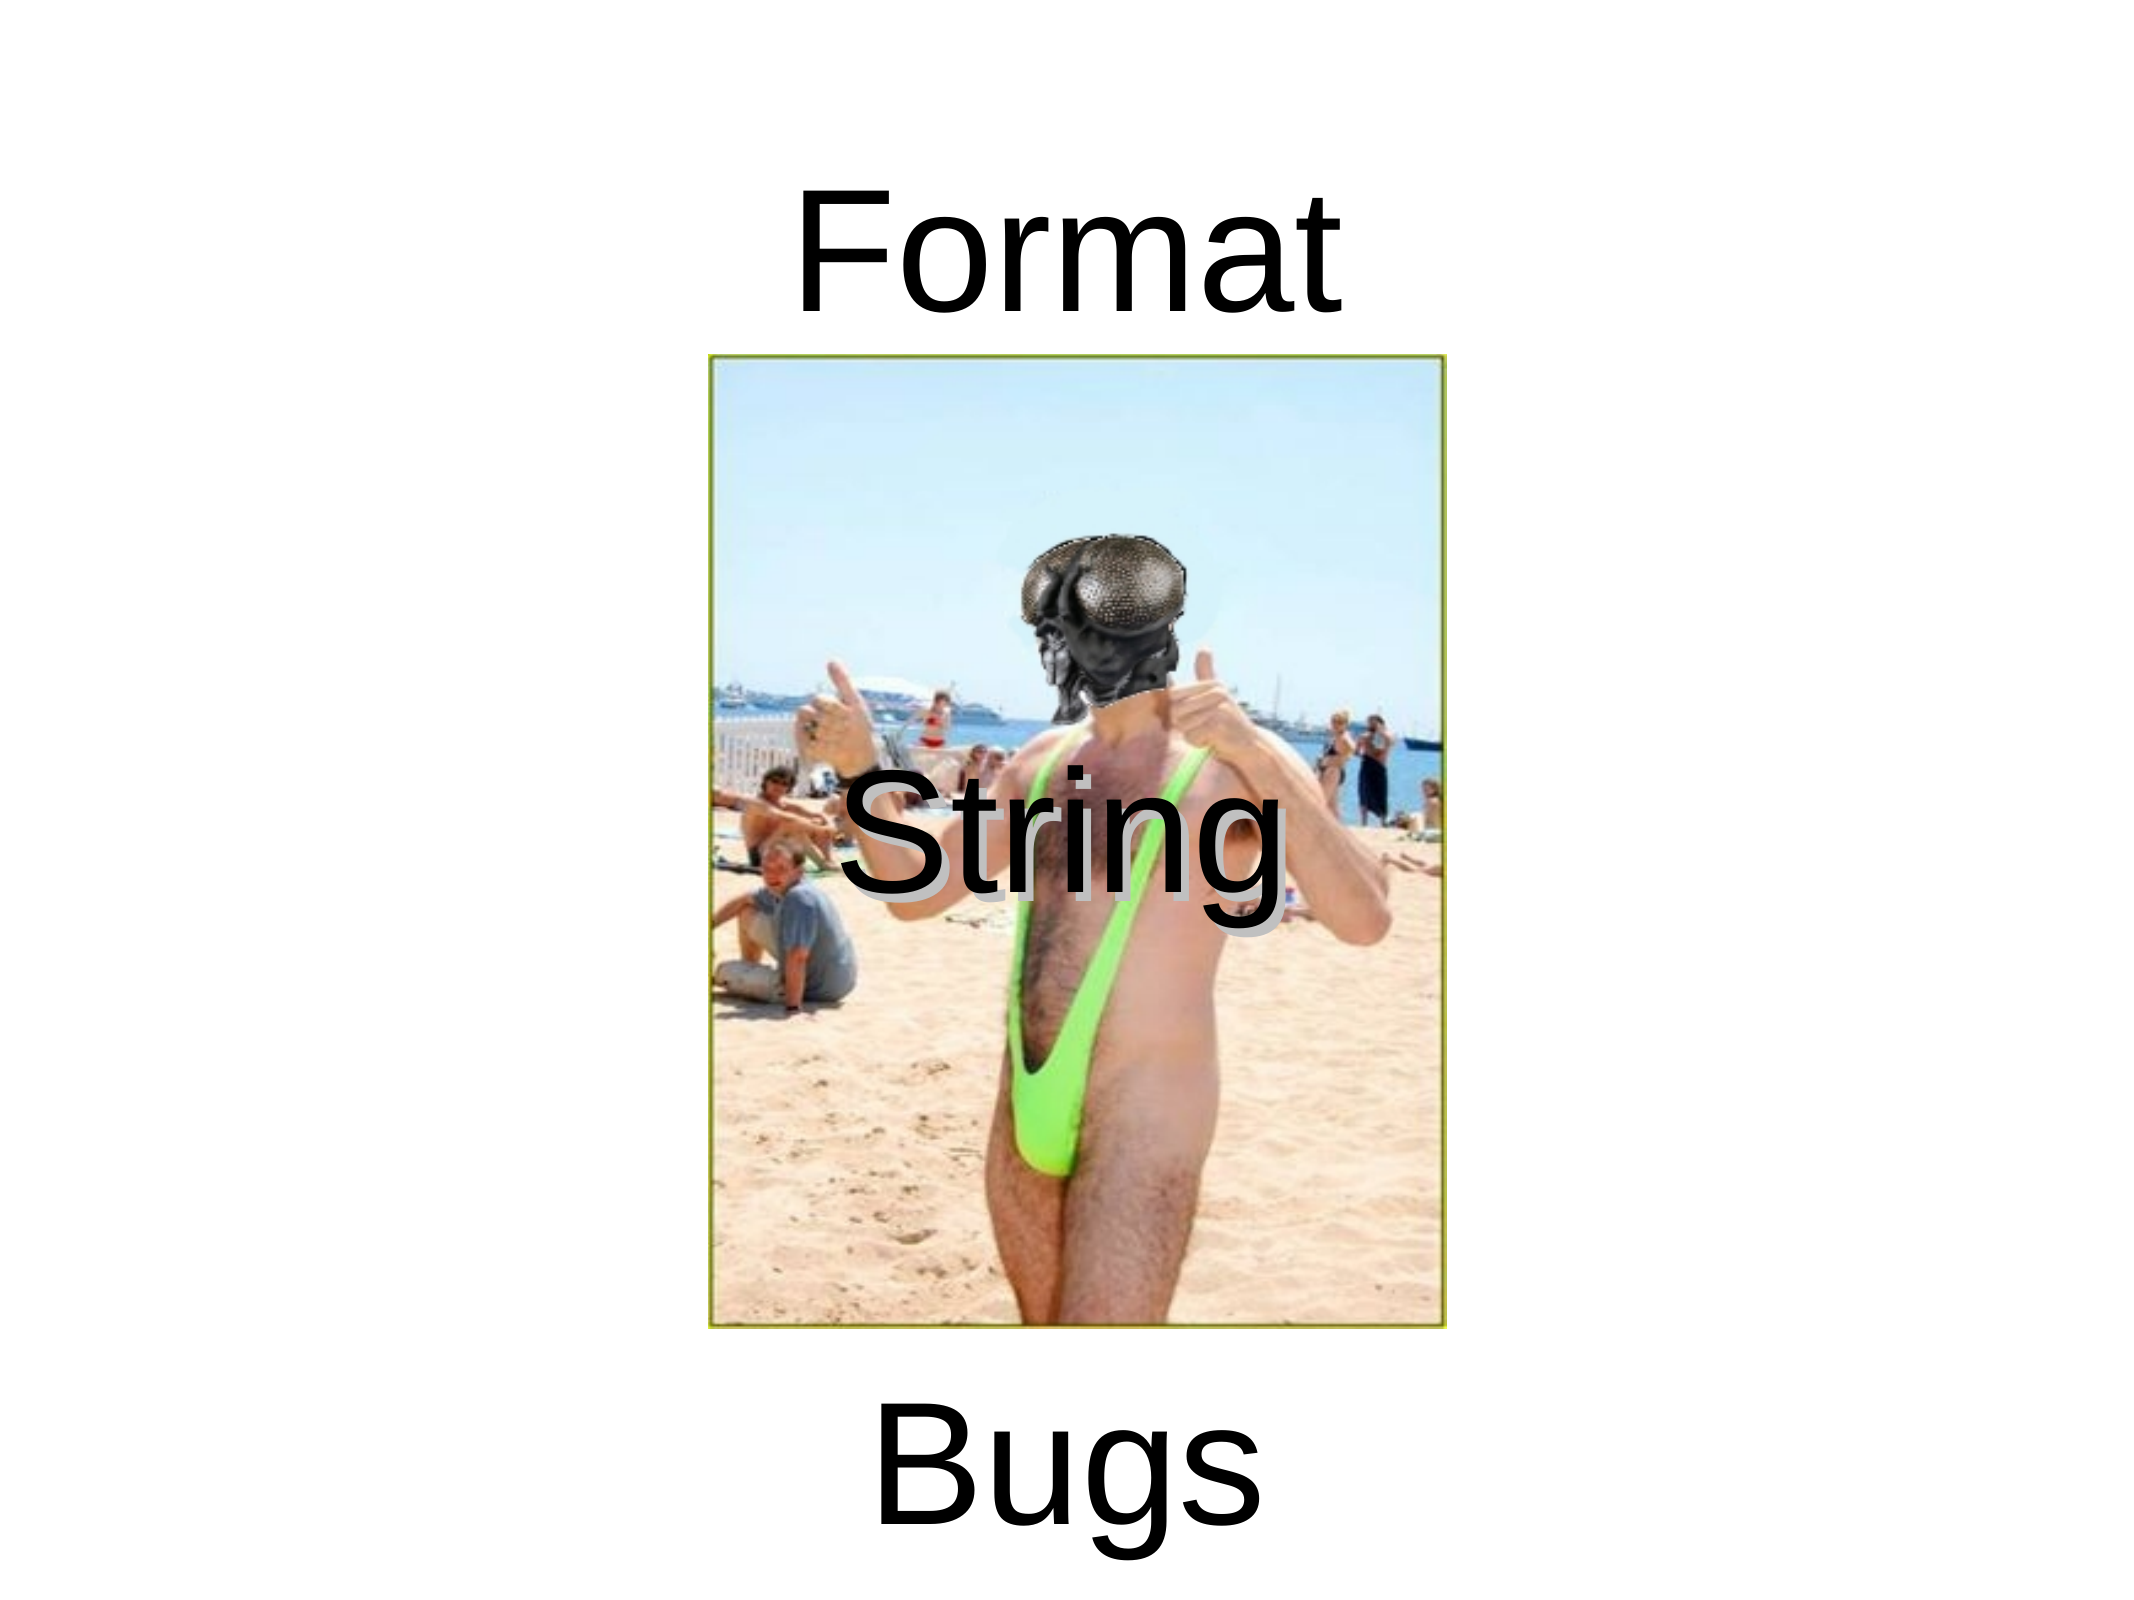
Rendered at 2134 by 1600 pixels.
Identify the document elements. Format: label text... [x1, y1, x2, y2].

text_box String [797, 679, 1327, 967]
picture [708, 354, 1447, 1329]
text_box Format [762, 97, 1371, 386]
text_box Bugs [816, 1327, 1317, 1582]
